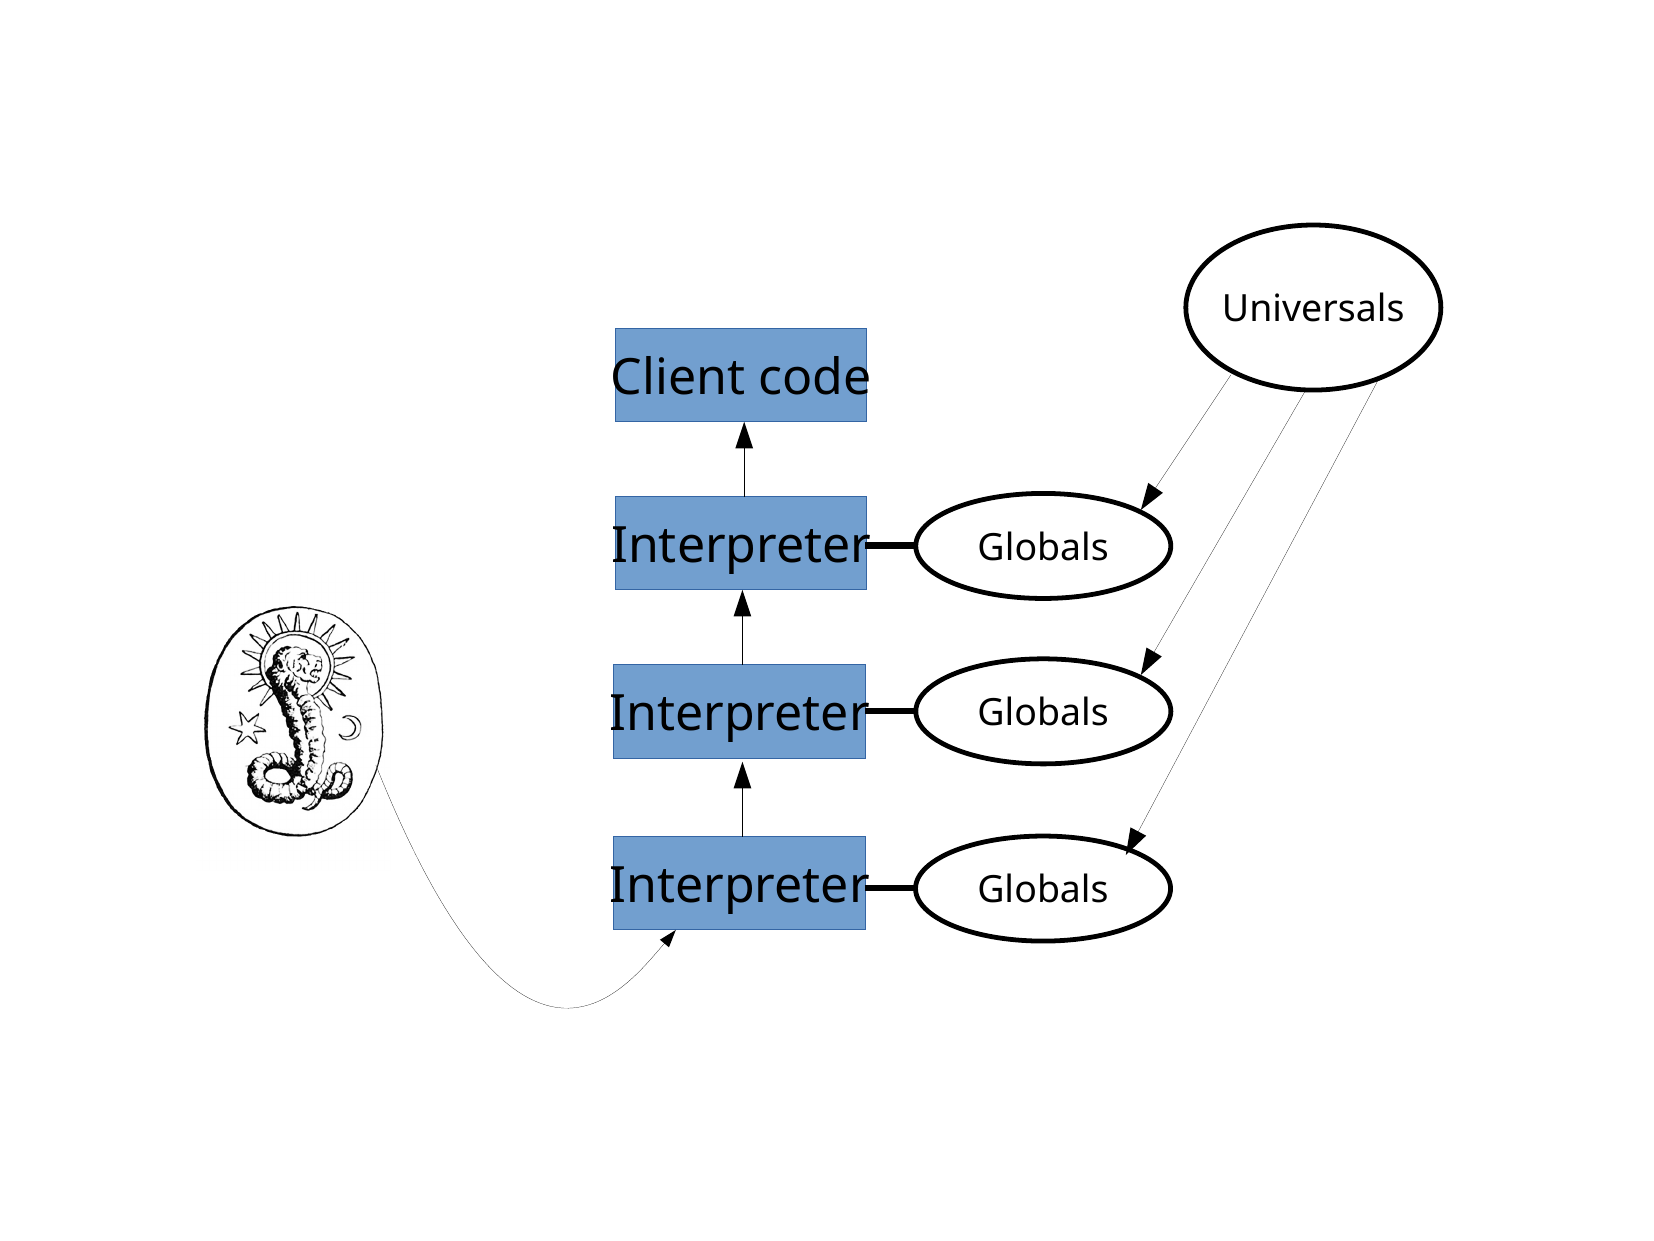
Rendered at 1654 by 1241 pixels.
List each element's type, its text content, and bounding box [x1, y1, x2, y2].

picture [196, 572, 391, 871]
text_box Globals [916, 493, 1171, 599]
text_box Universals [1185, 225, 1441, 391]
text_box Interpreter [613, 836, 866, 930]
text_box Client code [615, 328, 867, 422]
text_box Globals [916, 658, 1171, 764]
text_box Globals [915, 836, 1171, 942]
text_box Interpreter [613, 664, 866, 759]
text_box Interpreter [615, 496, 867, 590]
